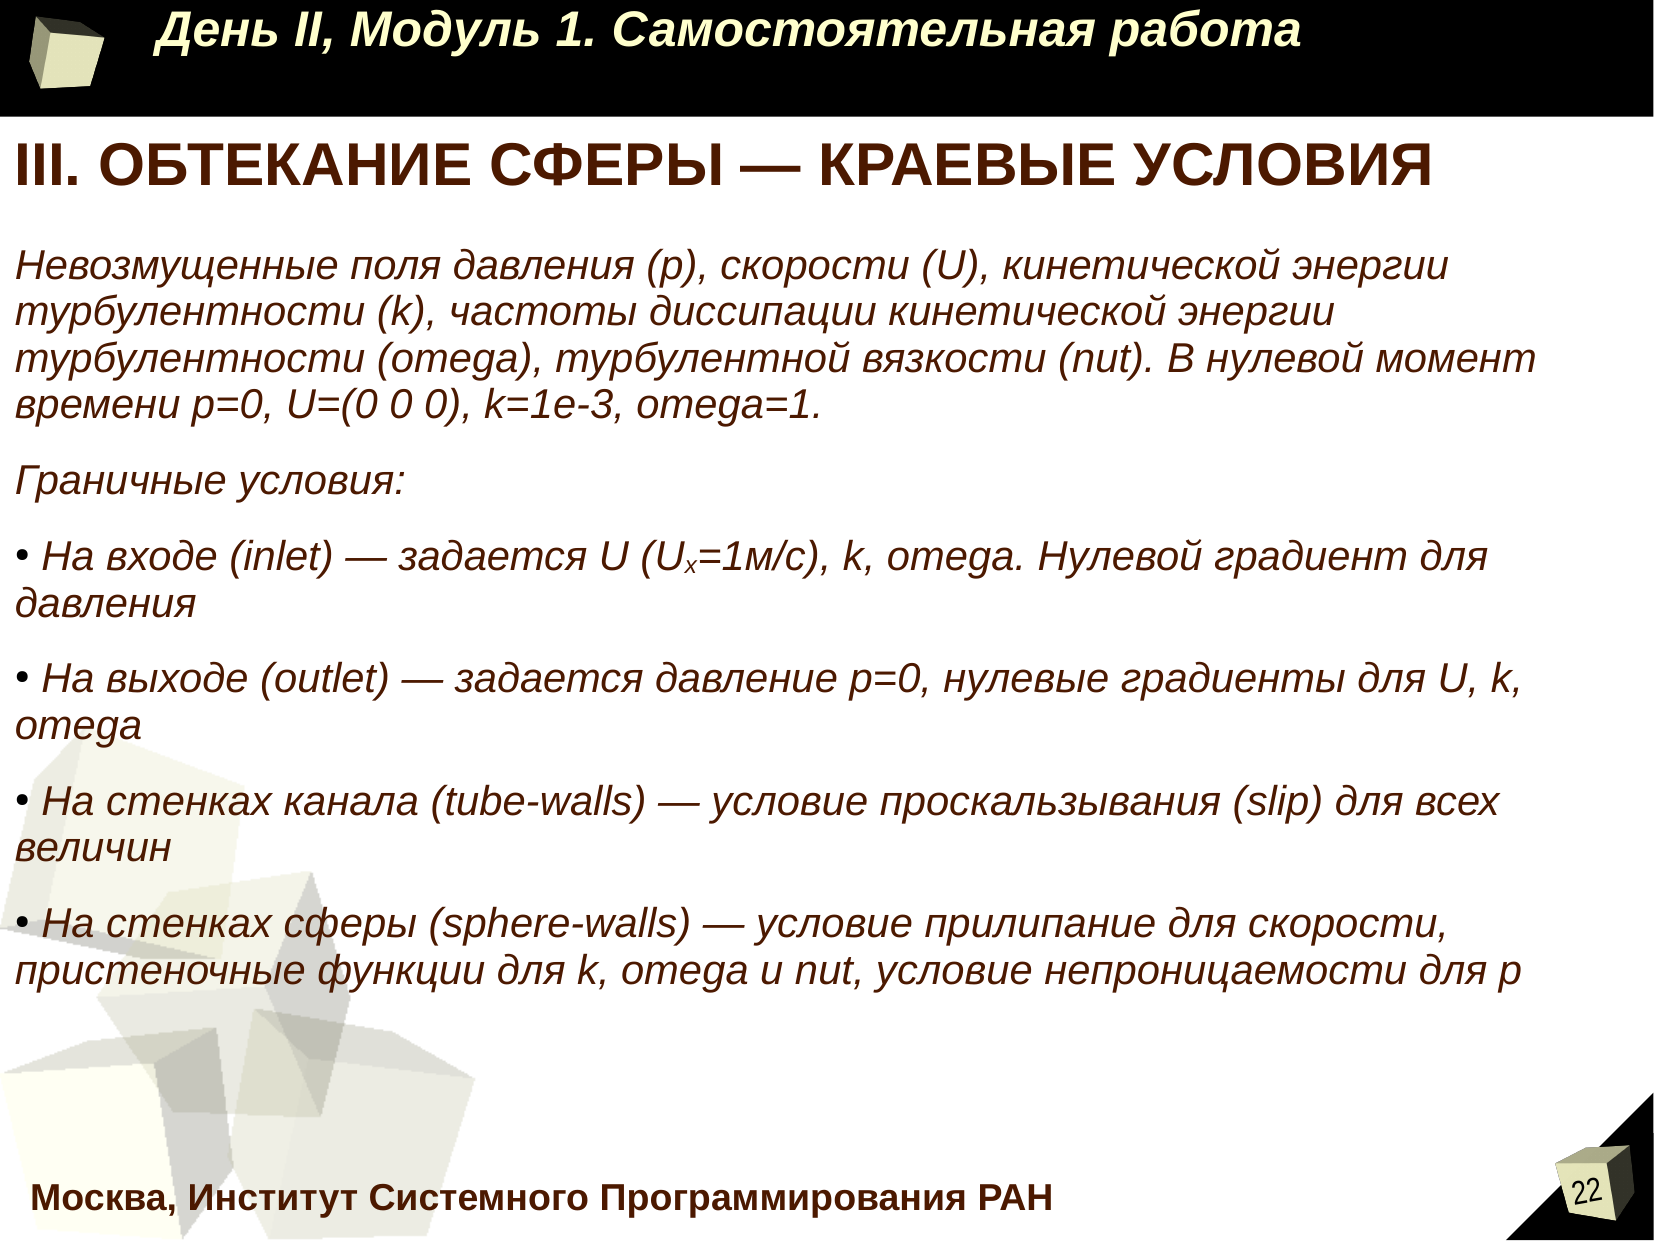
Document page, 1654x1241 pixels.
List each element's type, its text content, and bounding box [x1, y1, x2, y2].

picture [464, 1193, 472, 1198]
text_box III. ОБТЕКАНИЕ СФЕРЫ — КРАЕВЫЕ УСЛОВИЯ [0, 122, 1654, 213]
picture [0, 1015, 477, 1241]
text_box Невозмущенные поля давления (p), скорости (U), кинетической энергии турбулентности (k), частоты диссипации кинетической энергии турбулентности (omega), турбулентной вязкости (nut). В нулевой момент времени p=0, U=(0 0 0), k=1e-3, omega=1. Граничные условия: На входе (inlet) — задается U (Ux=1м/с), k, omega. Нулевой градиент для давления На выходе (outlet) — задается давление p=0, нулевые градиенты для U, k, omega На стенках канала (tube-walls) — условие проскальзывания (slip) для всех величин На стенках сферы (sphere-walls) — условие прилипание для скорости, пристеночные функции для k, omega и nut, условие непроницаемости для p [0, 233, 1654, 1015]
